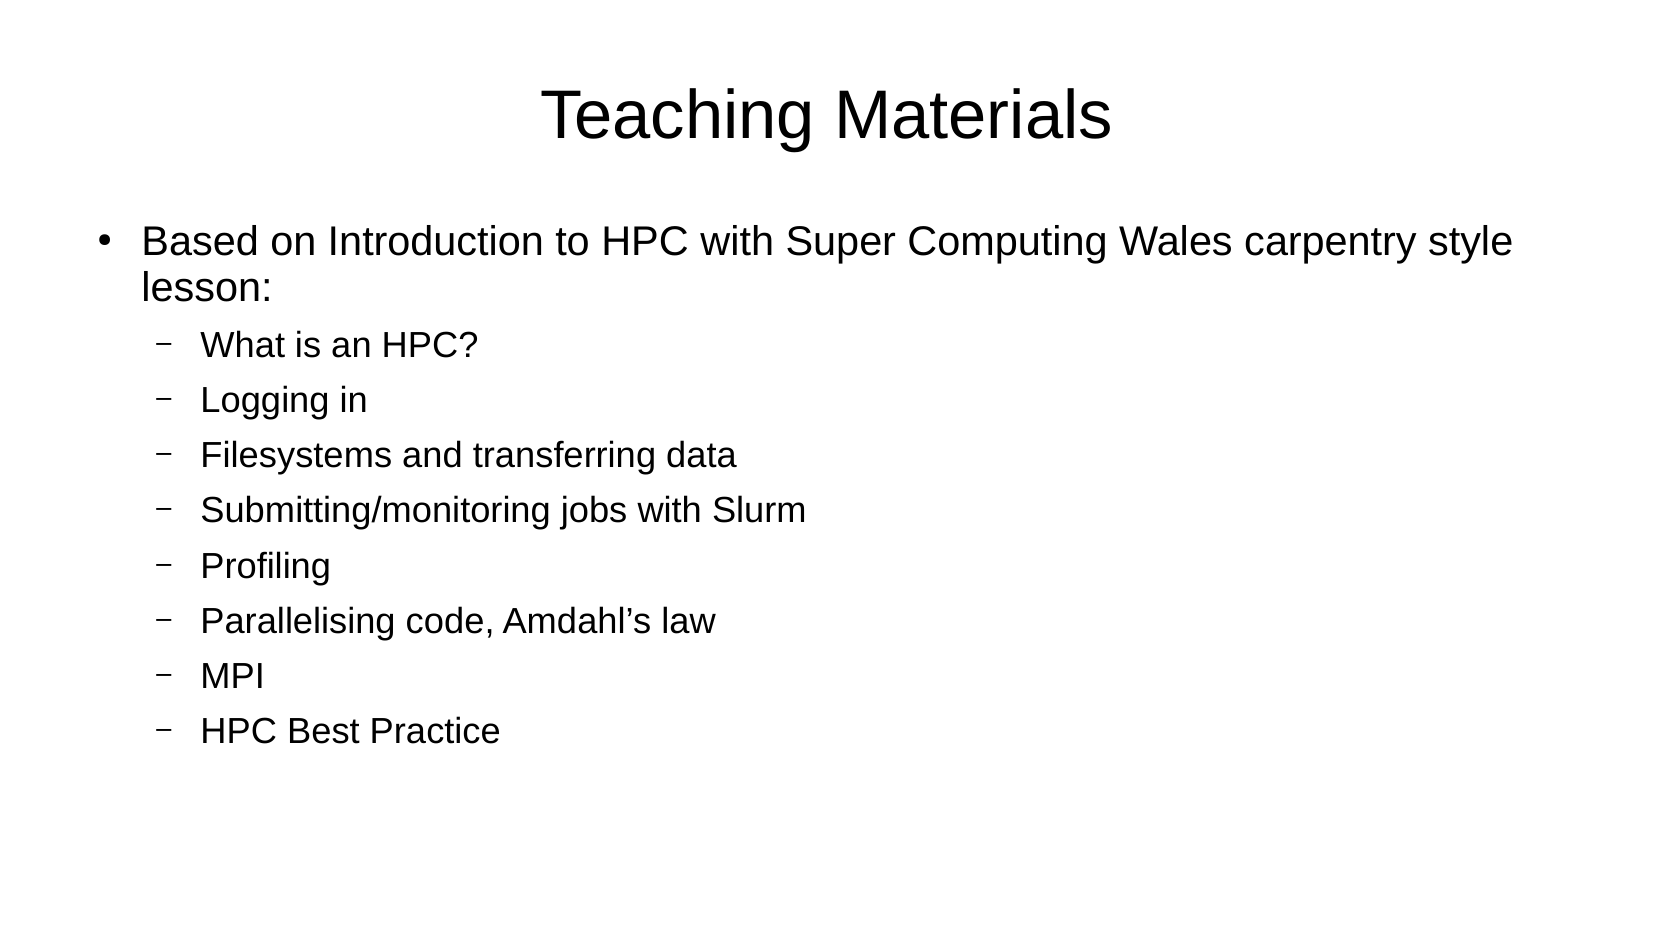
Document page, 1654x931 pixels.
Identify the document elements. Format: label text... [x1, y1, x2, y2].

title Teaching Materials [82, 37, 1571, 193]
list Based on Introduction to HPC with Super Computing Wales carpentry style lesson: What is an HPC? Logging in Filesystems and transferring data Submitting/monitoring jobs with Slurm Profiling Parallelising code, Amdahl’s law MPI HPC Best Practice [82, 217, 1571, 758]
